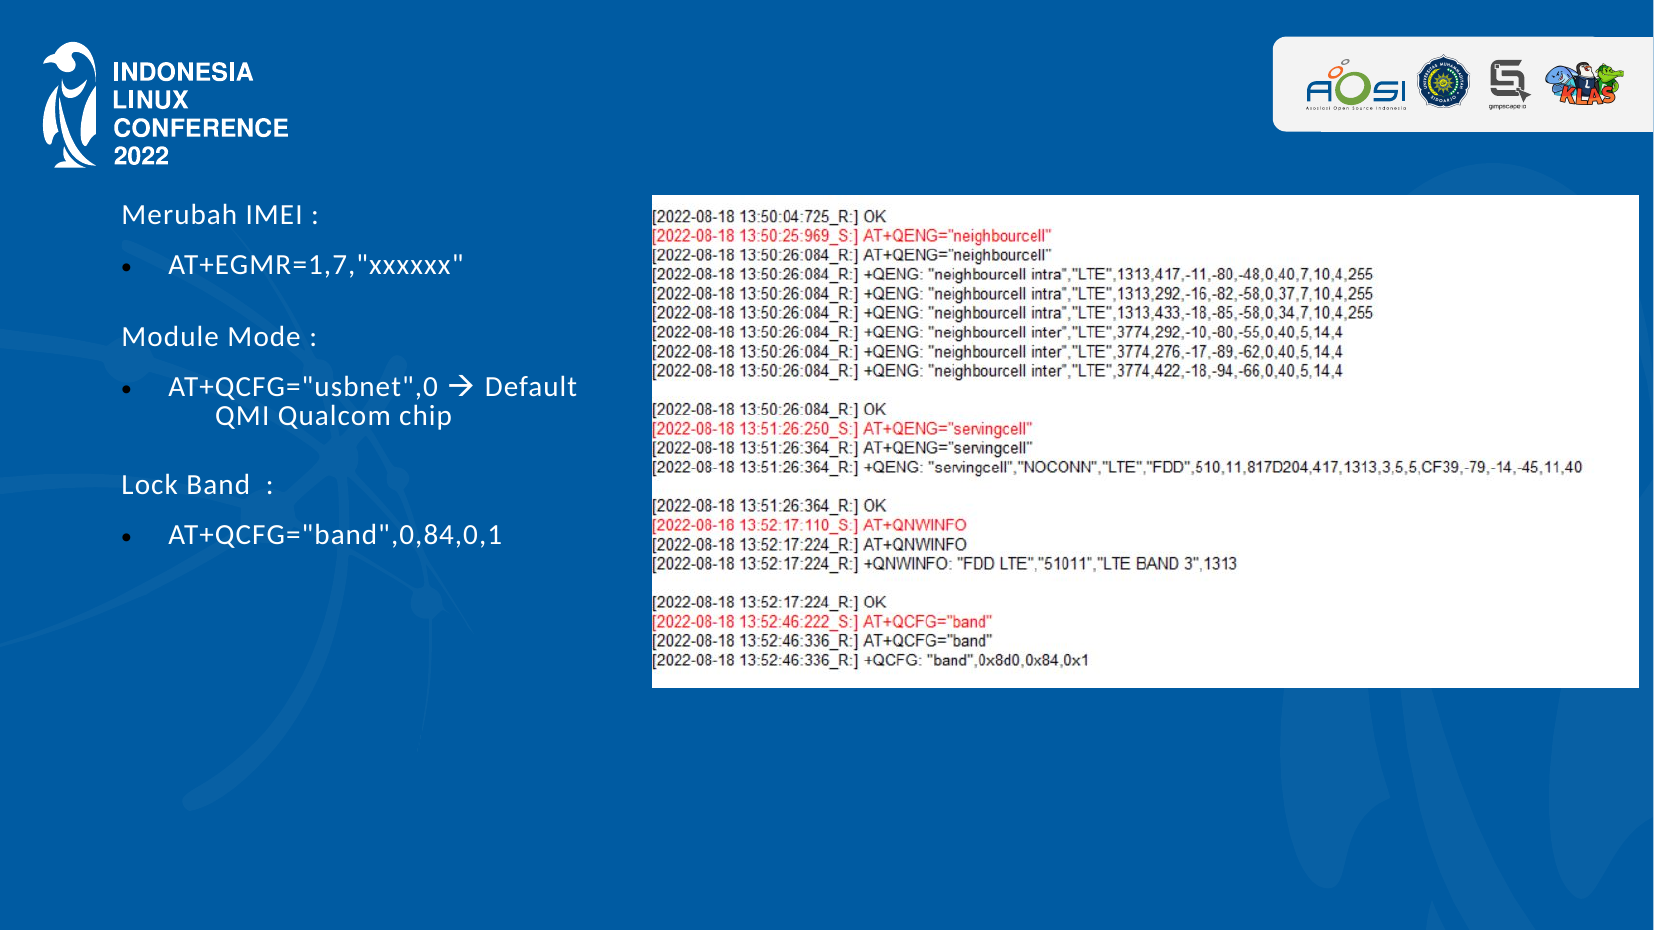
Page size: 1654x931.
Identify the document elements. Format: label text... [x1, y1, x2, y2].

text_box Merubah IMEI : AT+EGMR=1,7,"xxxxxx" [106, 195, 653, 316]
text_box Lock Band : AT+QCFG="band",0,84,0,1 [106, 465, 653, 614]
picture [1545, 62, 1624, 105]
picture [652, 195, 1639, 688]
text_box Module Mode : AT+QCFG="usbnet",0  Default QMI Qualcom chip [106, 316, 653, 465]
picture [1416, 54, 1471, 108]
